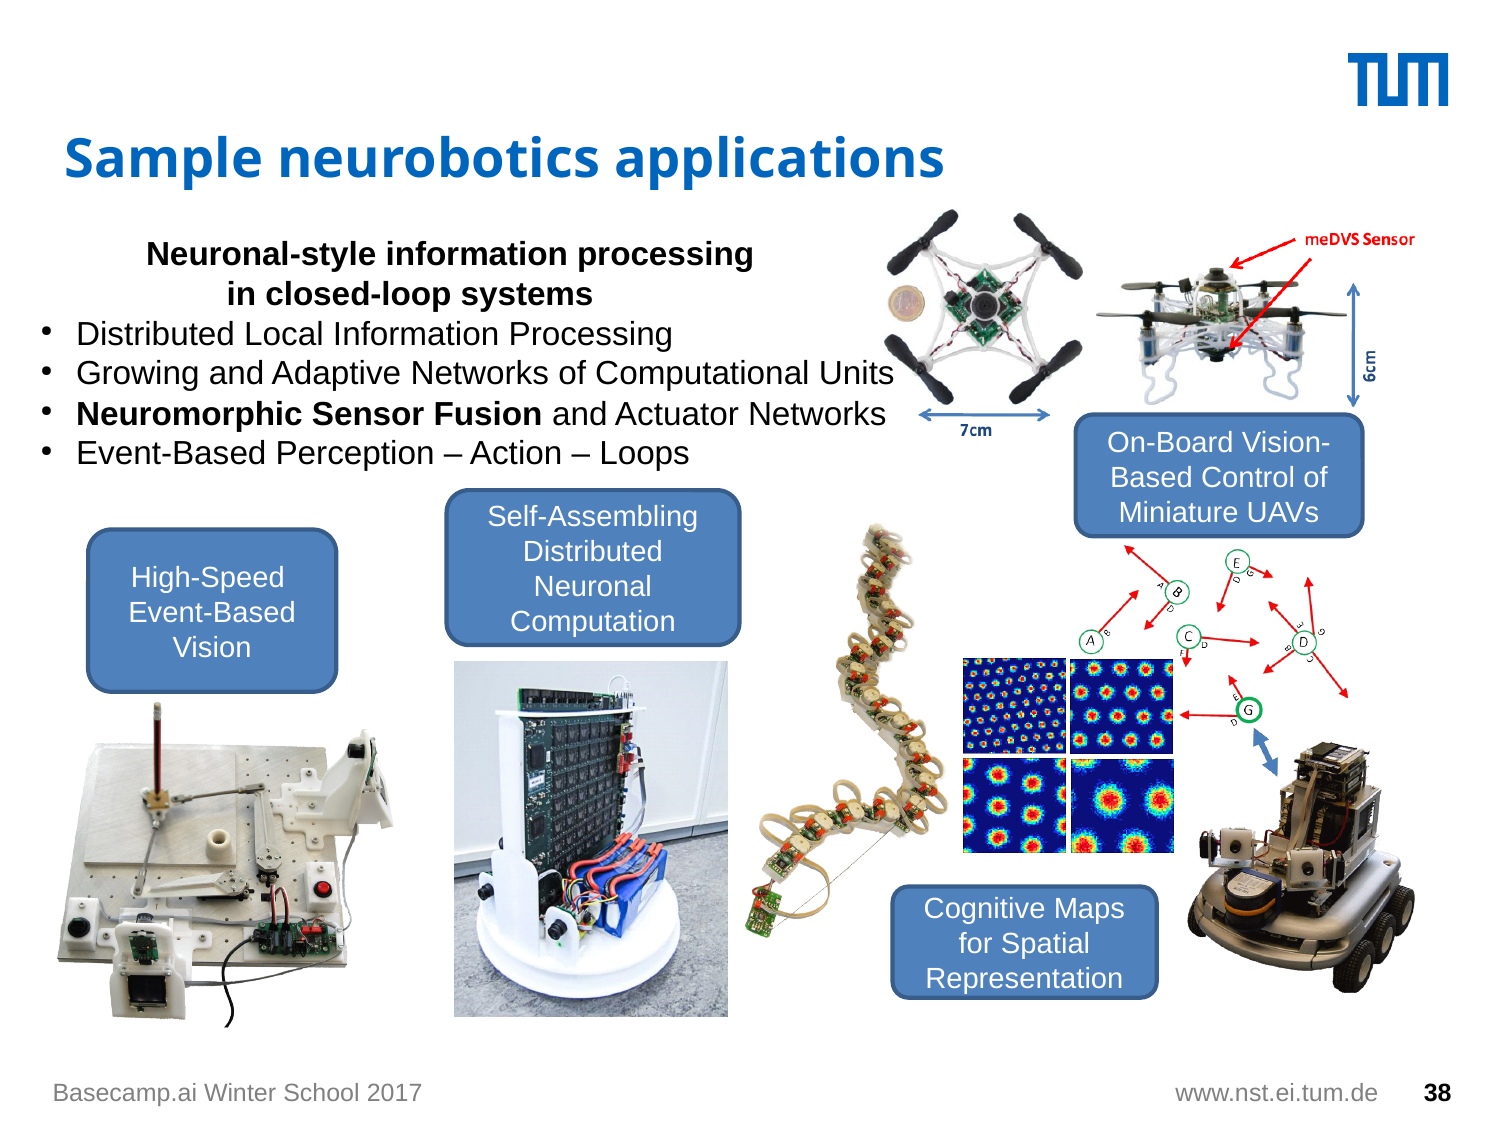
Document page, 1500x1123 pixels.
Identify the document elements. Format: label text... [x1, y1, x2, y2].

picture [56, 701, 394, 1028]
text_box High-Speed Event-Based Vision [88, 529, 337, 692]
text_box Cognitive Maps for Spatial Representation [892, 886, 1157, 998]
text_box Neuronal-style information processing in closed-loop systems Distributed Local Information Processing Growing and Adaptive Networks of Computational Units Neuromorphic Sensor Fusion and Actuator Networks Event-Based Perception – Action – Loops [0, 223, 913, 481]
text_box On-Board Vision-Based Control of Miniature UAVs [1075, 414, 1363, 537]
picture [1067, 530, 1416, 994]
text_box Sample neurobotics applications [49, 101, 1494, 210]
picture [454, 515, 1066, 1017]
picture [878, 210, 1421, 442]
text_box Self-Assembling Distributed Neuronal Computation [446, 490, 740, 646]
